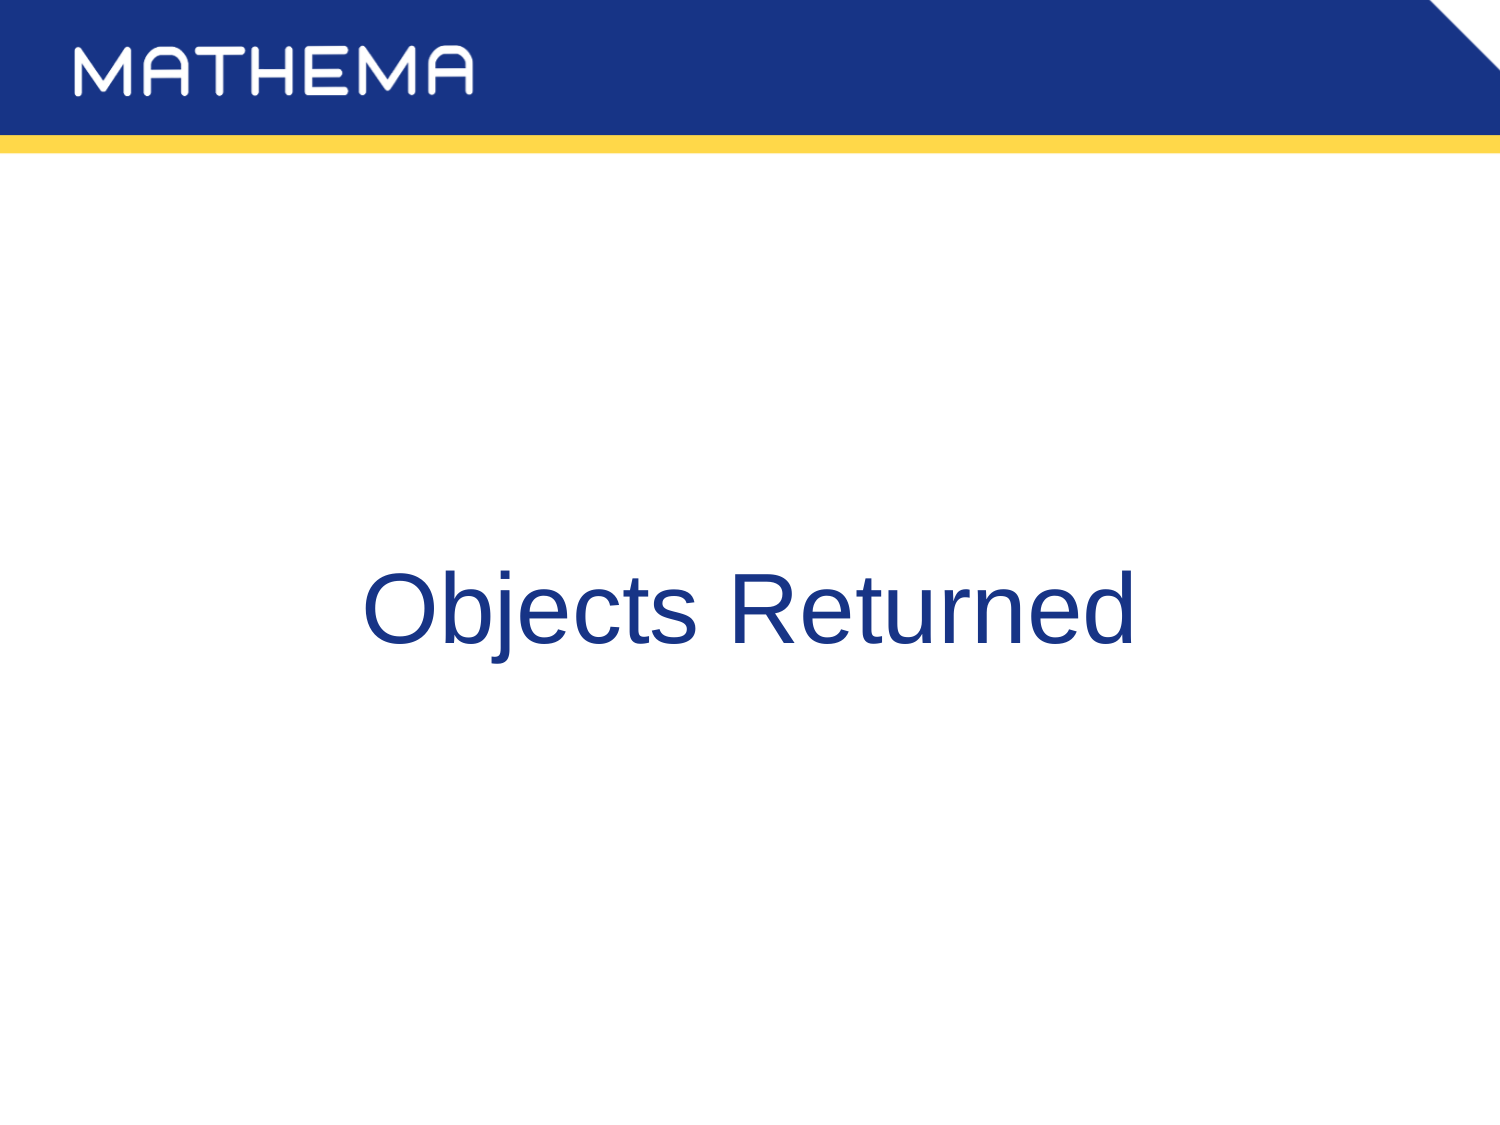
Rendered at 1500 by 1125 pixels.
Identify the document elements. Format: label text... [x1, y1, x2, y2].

picture [0, 0, 1500, 1125]
subtitle Objects Returned [75, 235, 1426, 984]
